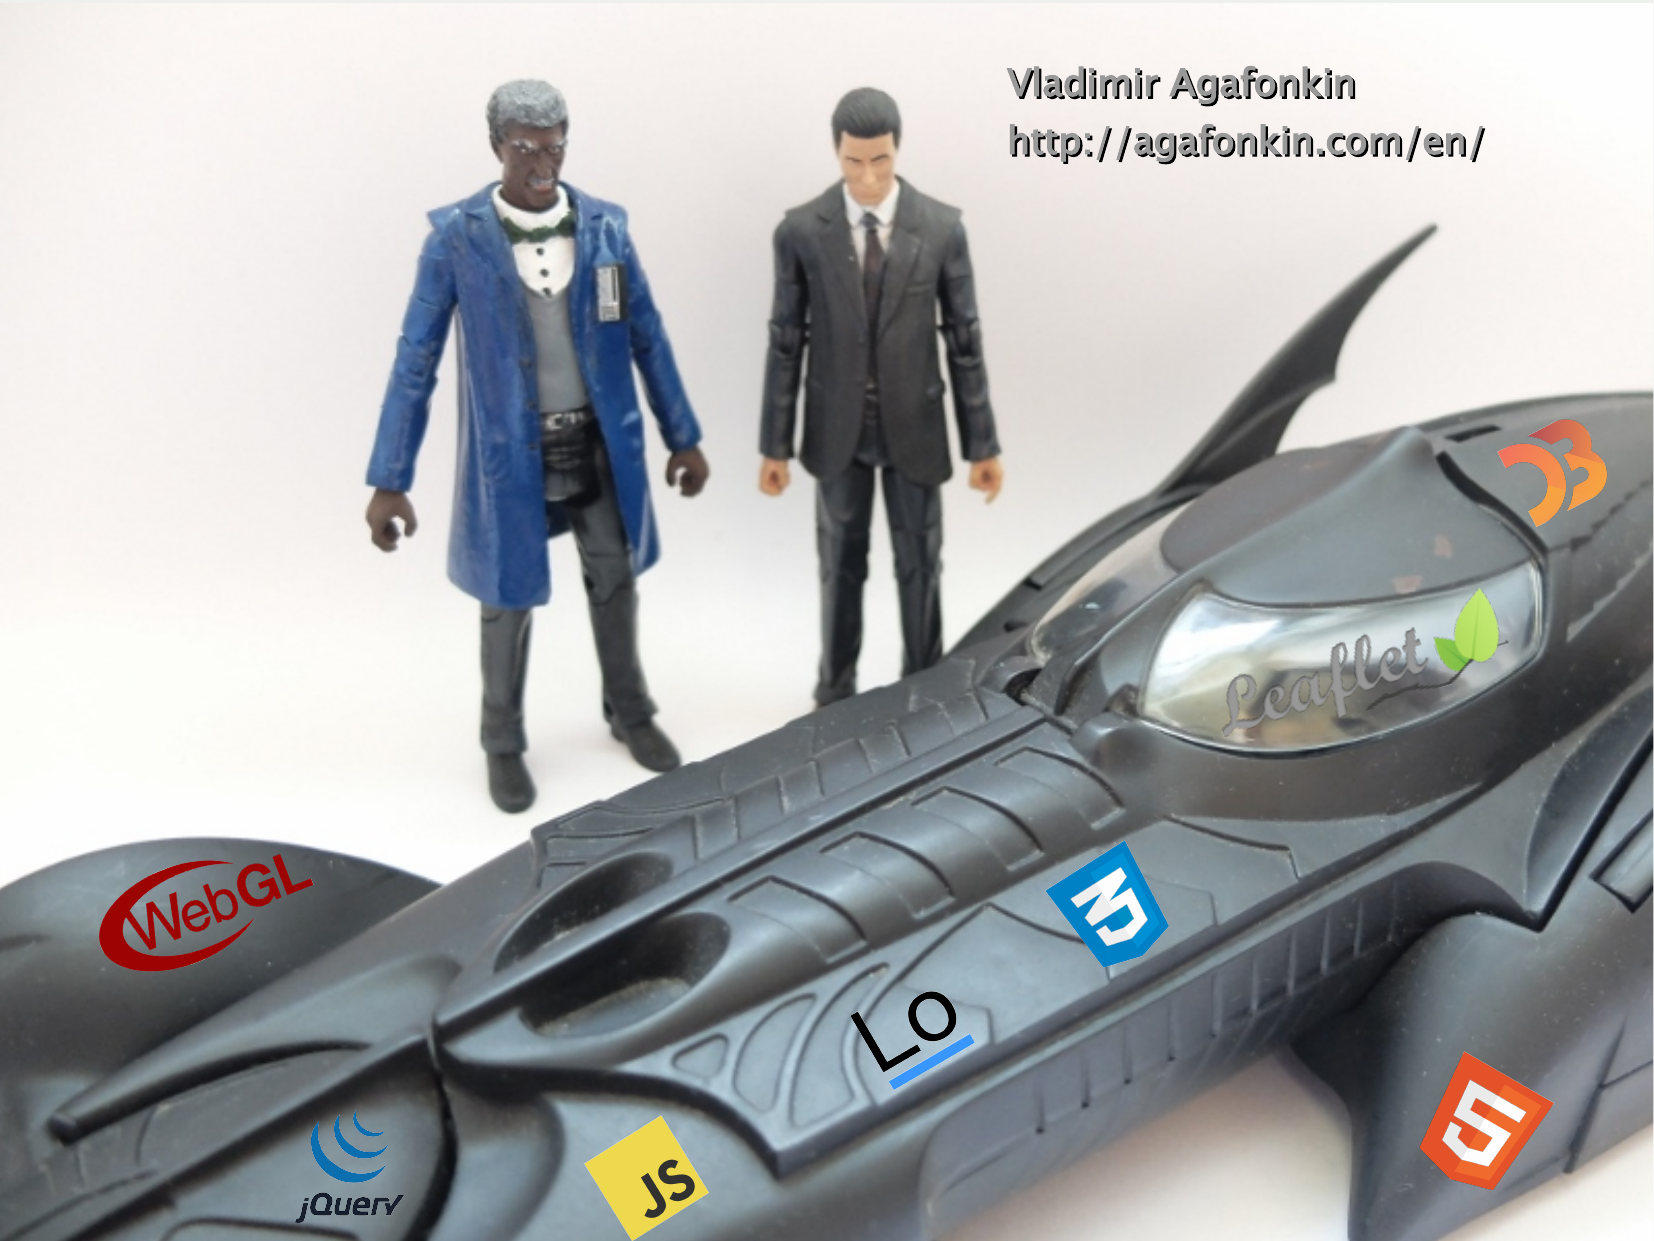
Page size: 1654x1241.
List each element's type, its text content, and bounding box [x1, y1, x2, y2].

text_box Vladimir Agafonkin http://agafonkin.com/en/ [992, 47, 1642, 154]
picture [0, 0, 1654, 1241]
